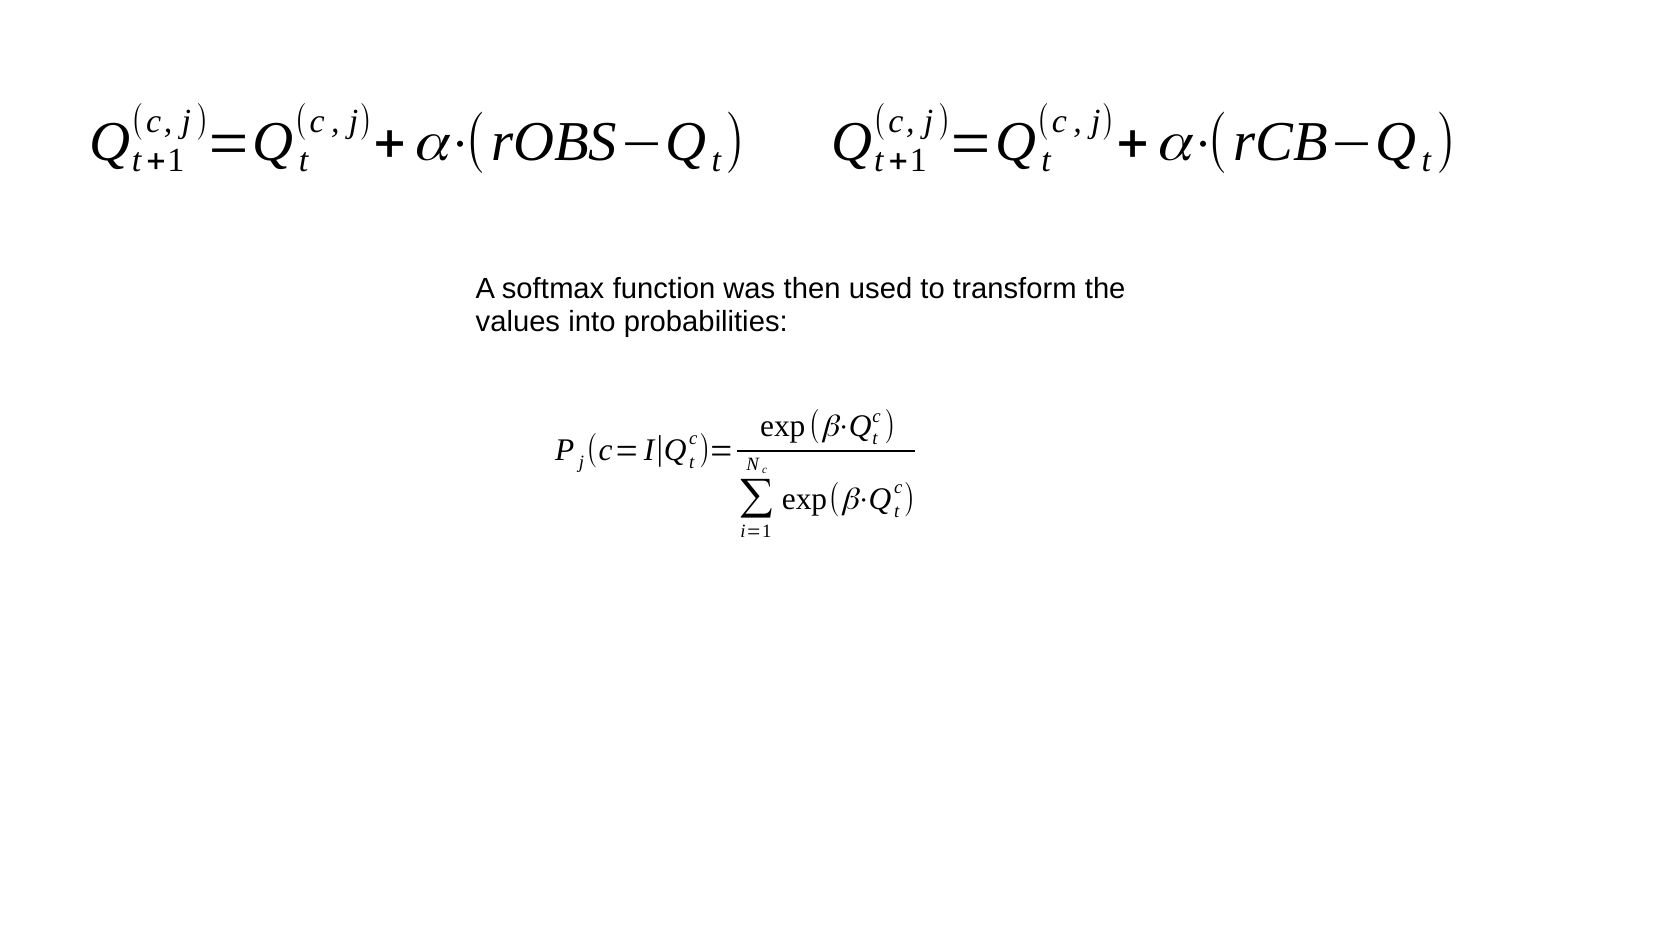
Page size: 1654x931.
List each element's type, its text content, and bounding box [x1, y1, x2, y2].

chart [817, 100, 1468, 181]
chart [545, 405, 925, 542]
chart [75, 100, 758, 181]
text_box A softmax function was then used to transform the values into probabilities: [460, 264, 1156, 346]
